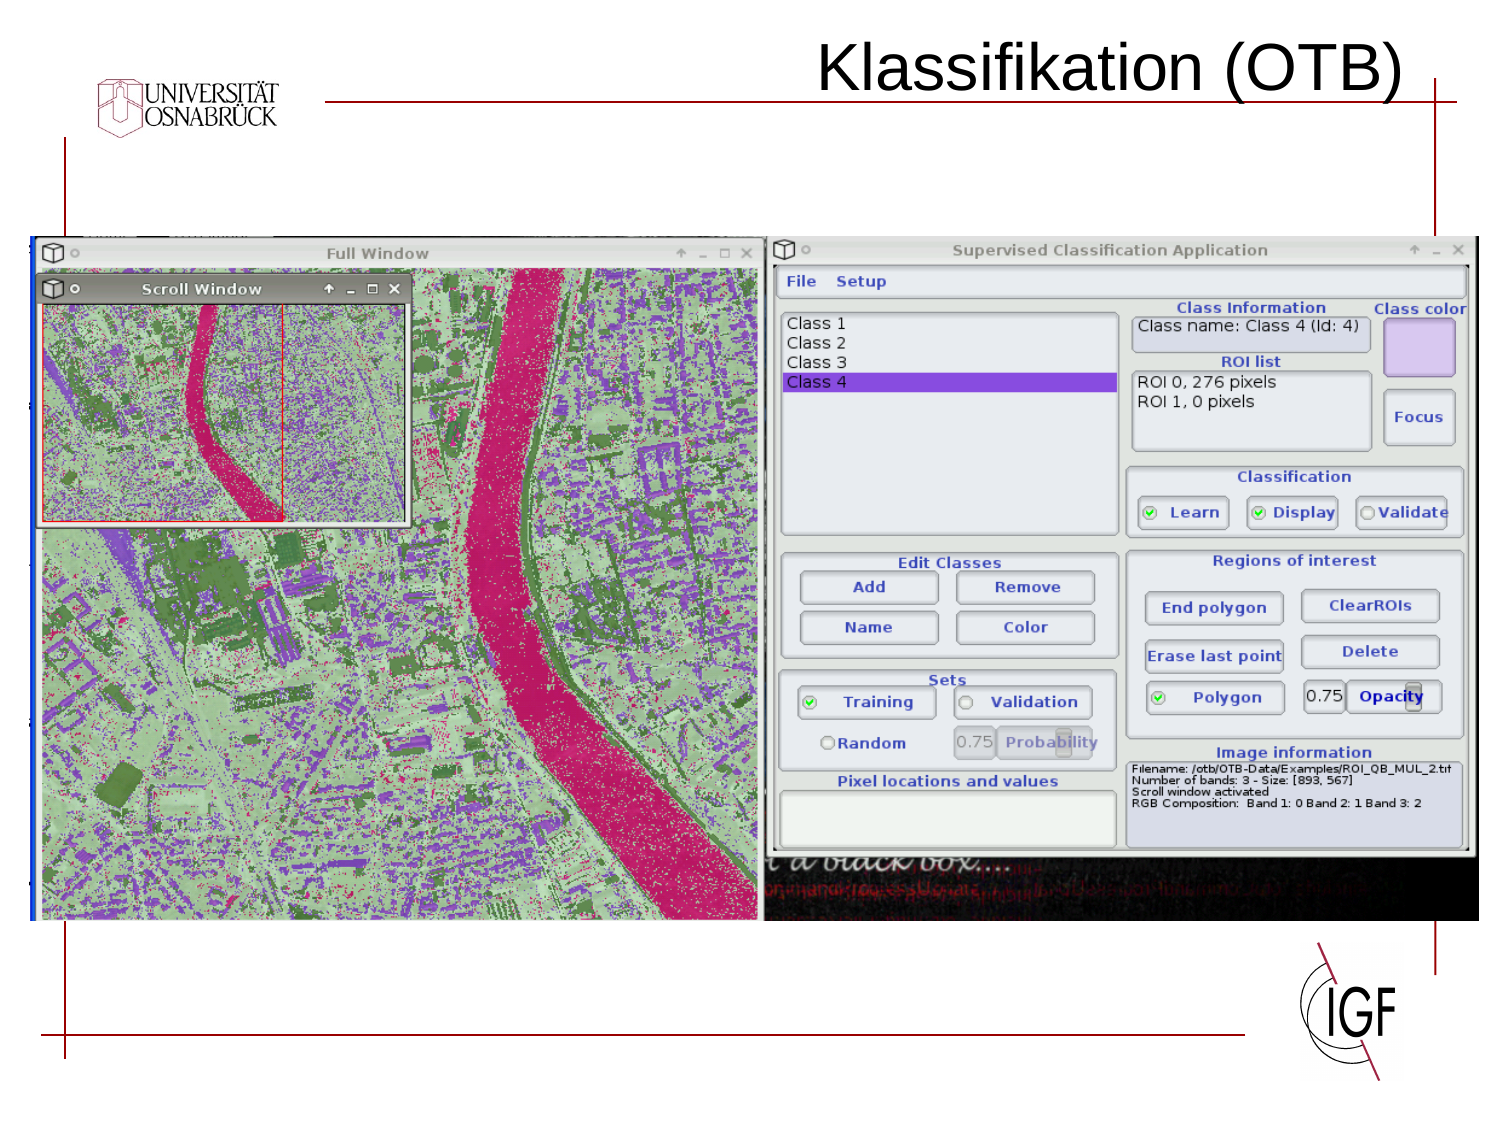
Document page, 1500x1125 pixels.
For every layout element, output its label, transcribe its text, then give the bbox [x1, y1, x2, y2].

picture [97, 79, 279, 138]
picture [29, 236, 1479, 921]
picture [1300, 942, 1404, 1081]
title Klassifikation (OTB) [520, 4, 1421, 130]
